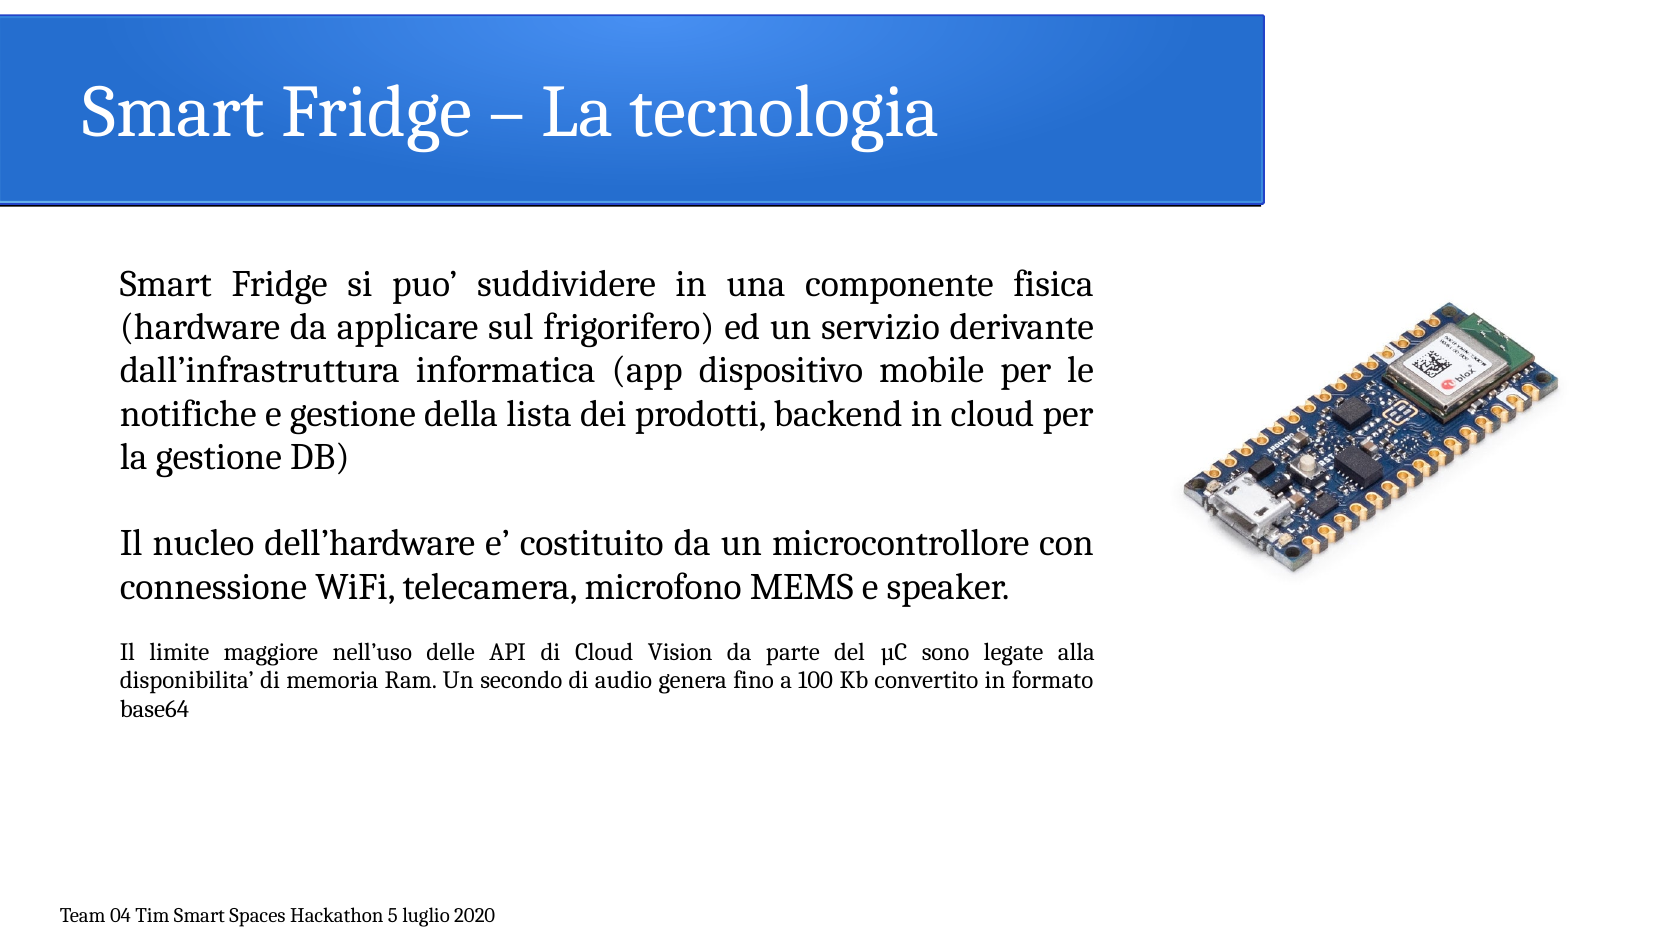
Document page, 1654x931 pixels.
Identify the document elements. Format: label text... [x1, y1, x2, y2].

title Smart Fridge – La tecnologia [82, 35, 1235, 189]
picture [1155, 284, 1576, 585]
text_box Smart Fridge si puo’ suddividere in una componente fisica (hardware da applicare sul frigorifero) ed un servizio derivante dall’infrastruttura informatica (app dispositivo mobile per le notifiche e gestione della lista dei prodotti, backend in cloud per la gestione DB) Il nucleo dell’hardware e’ costituito da un microcontrollore con connessione WiFi, telecamera, microfono MEMS e speaker. Il limite maggiore nell’uso delle API di Cloud Vision da parte del µC sono legate alla disponibilita’ di memoria Ram. Un secondo di audio genera fino a 100 Kb convertito in formato base64 [105, 255, 1111, 783]
text_box Team 04 Tim Smart Spaces Hackathon 5 luglio 2020 [45, 896, 616, 931]
